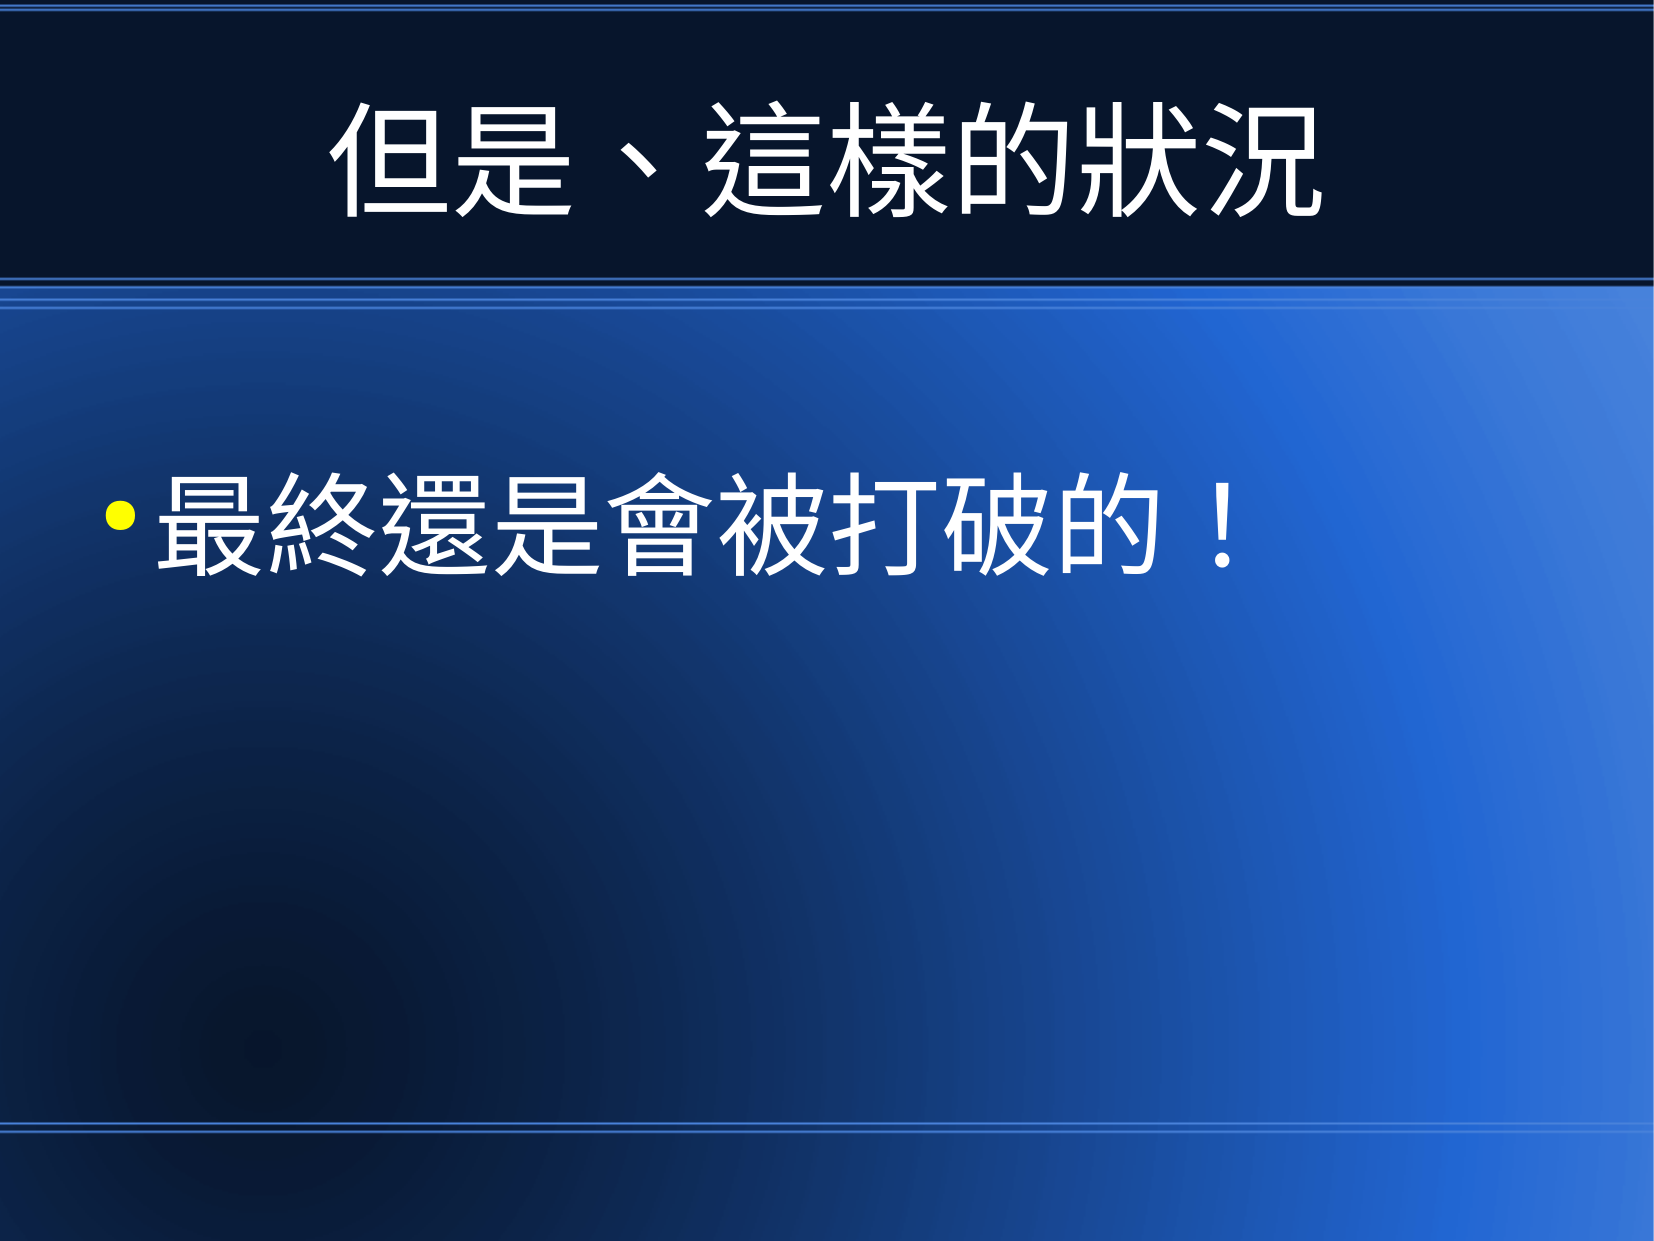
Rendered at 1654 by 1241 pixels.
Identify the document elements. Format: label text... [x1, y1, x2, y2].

list 最終還是會被打破的！ [82, 355, 1571, 1241]
title 但是、這樣的狀況 [82, 49, 1571, 257]
picture [0, 0, 1654, 1241]
